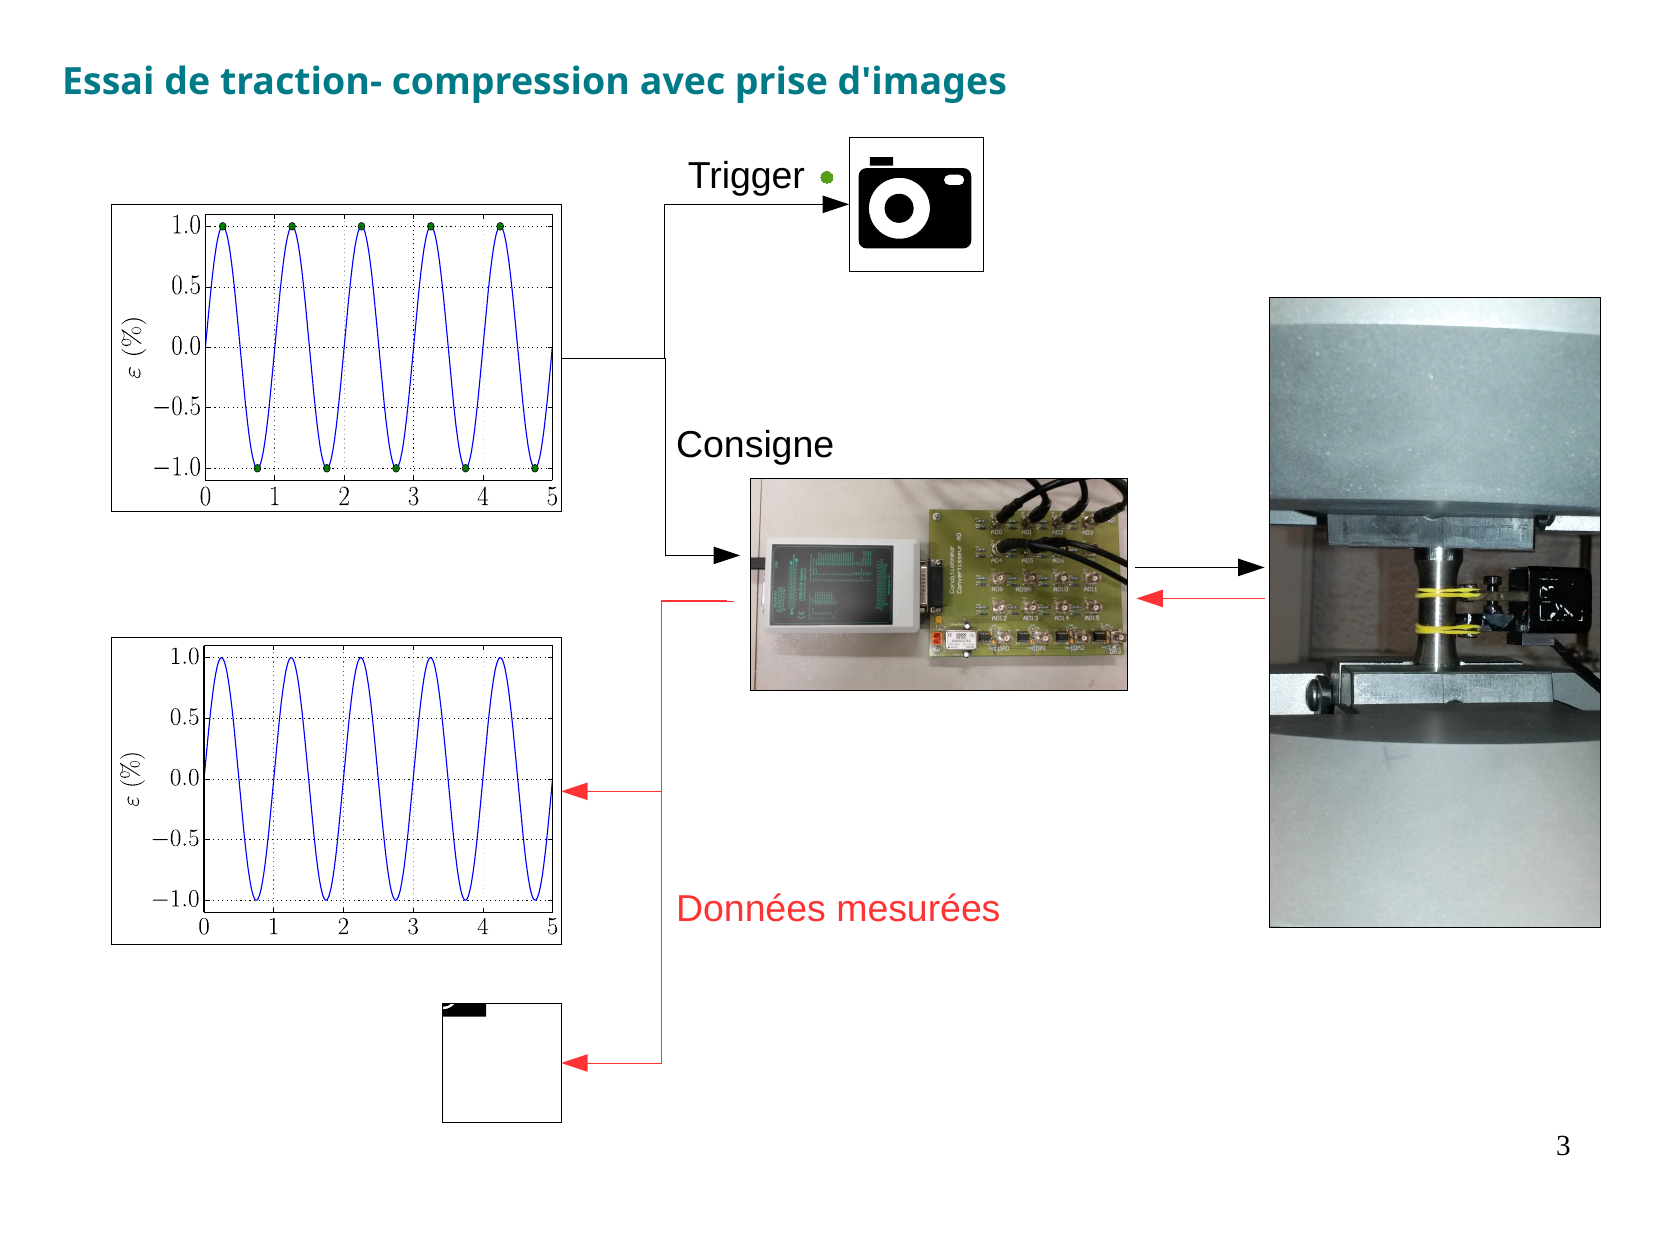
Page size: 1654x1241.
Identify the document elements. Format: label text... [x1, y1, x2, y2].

text_box Données mesurées [661, 879, 1040, 937]
text_box Consigne [661, 415, 993, 473]
picture [849, 137, 984, 272]
text_box Trigger [673, 147, 827, 205]
picture [111, 204, 562, 512]
picture [1269, 297, 1601, 928]
picture [111, 637, 562, 945]
picture [442, 1003, 562, 1123]
picture [750, 478, 1128, 691]
text_box [820, 171, 833, 184]
text_box Essai de traction- compression avec prise d'images [47, 47, 1512, 163]
